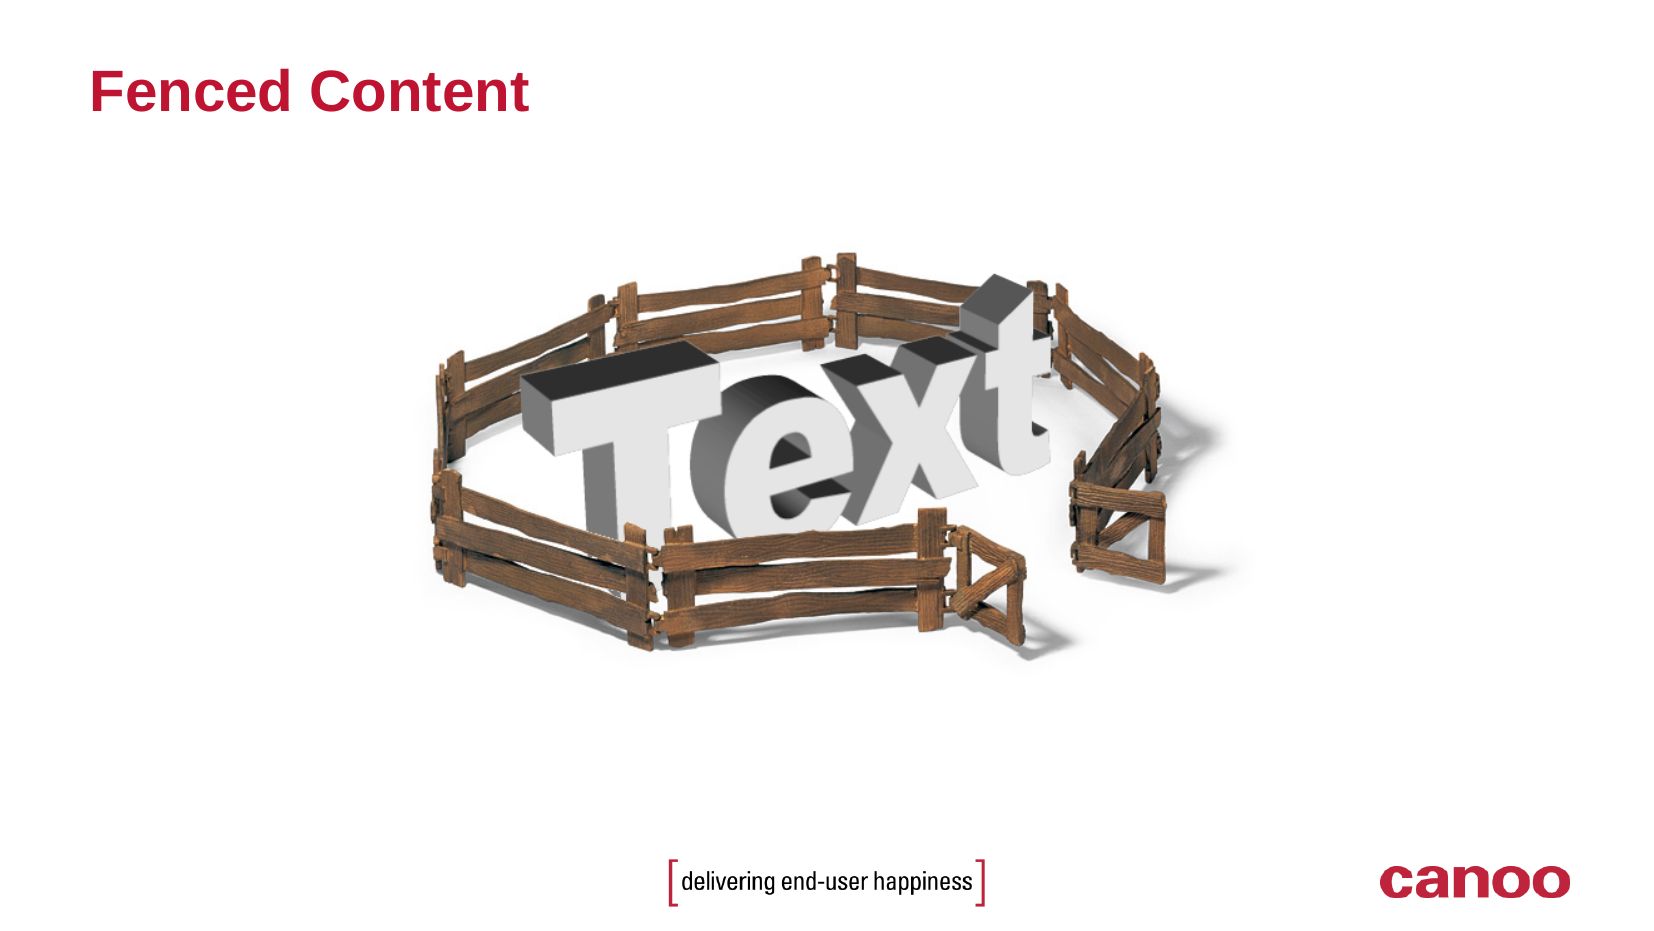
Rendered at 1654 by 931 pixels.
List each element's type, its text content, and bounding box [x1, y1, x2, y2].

picture [662, 855, 991, 910]
title Fenced Content [75, 45, 1591, 136]
picture [387, 234, 1275, 700]
picture [1380, 866, 1570, 898]
